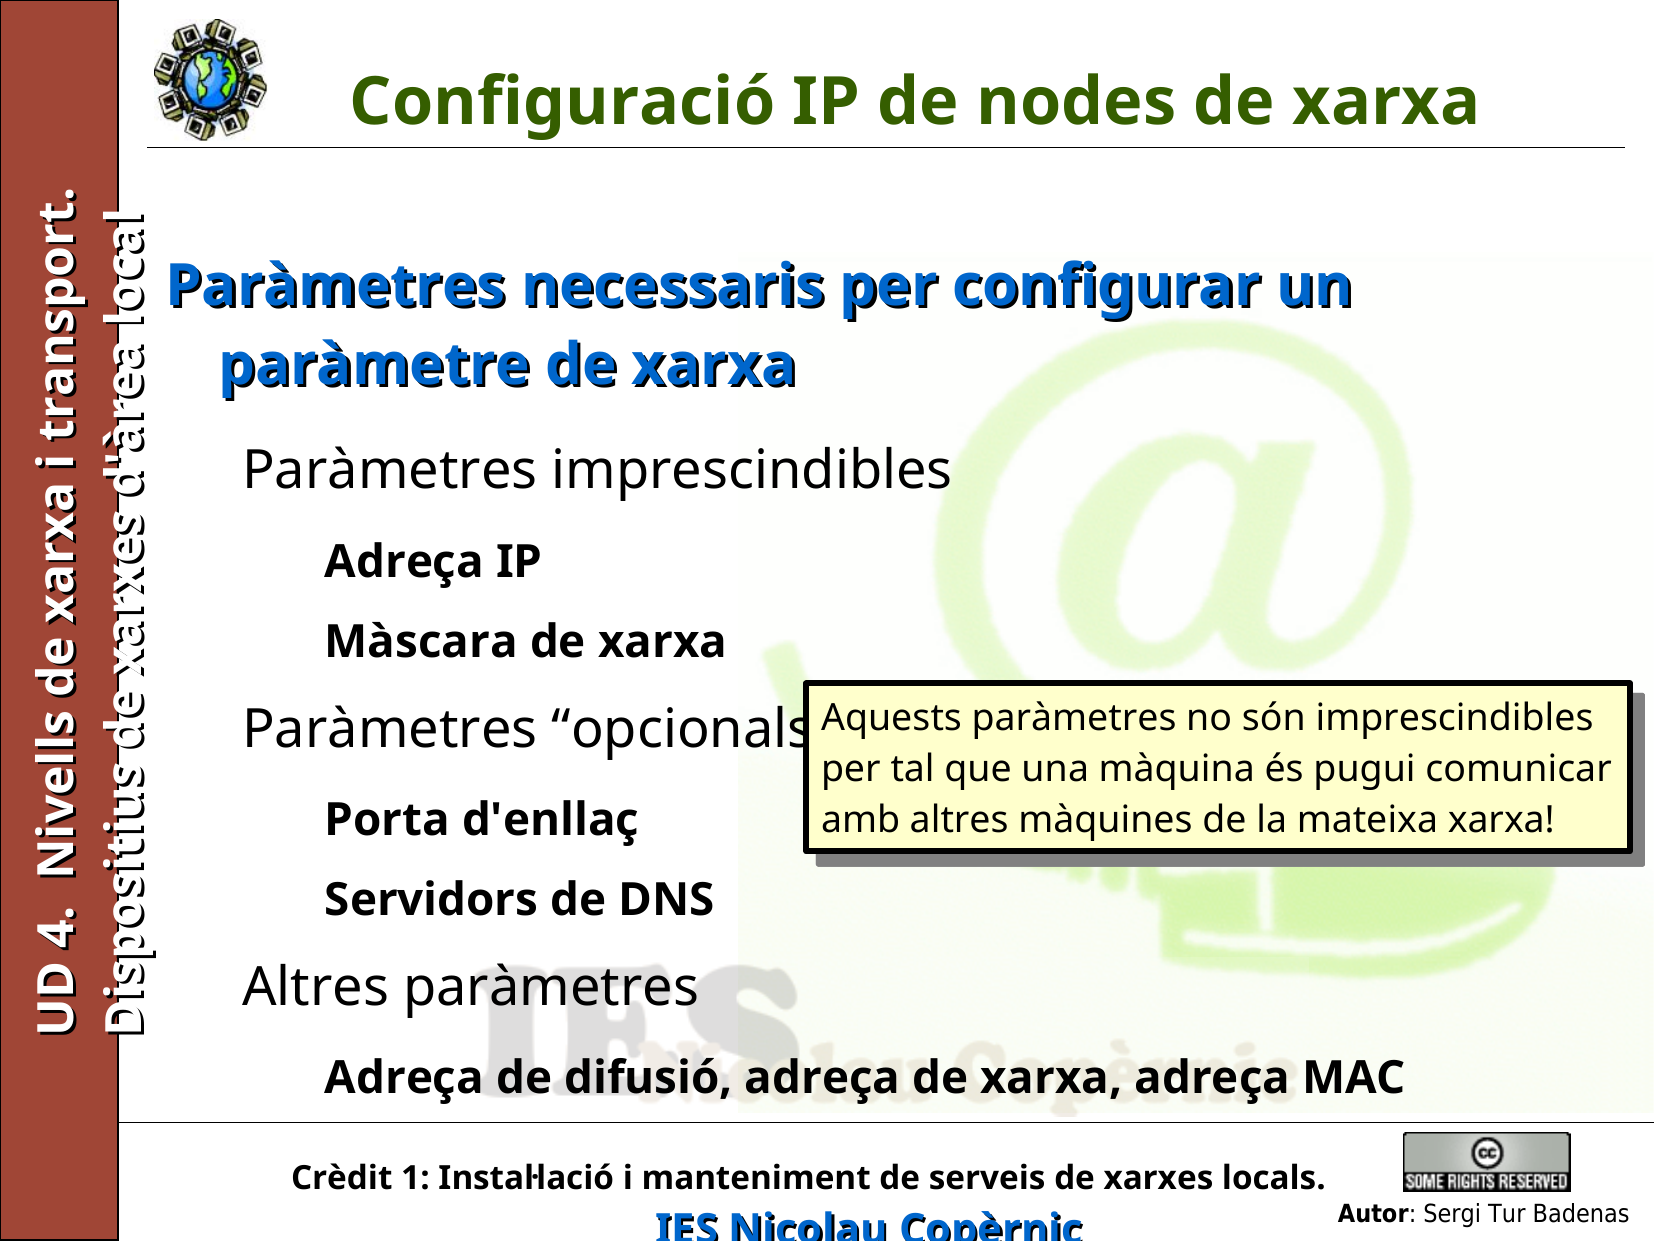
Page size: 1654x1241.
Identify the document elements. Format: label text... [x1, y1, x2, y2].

picture [1171, 1078, 1181, 1088]
picture [1090, 1081, 1098, 1088]
text_box Aquests paràmetres no són imprescindibles per tal que una màquina és pugui comunicar amb altres màquines de la mateixa xarxa! [806, 683, 1630, 811]
picture [573, 1078, 583, 1088]
picture [505, 1078, 515, 1088]
picture [466, 1081, 473, 1088]
picture [1403, 1132, 1571, 1192]
picture [1271, 1081, 1279, 1088]
picture [753, 1081, 761, 1088]
picture [154, 19, 268, 142]
picture [1015, 1081, 1023, 1088]
picture [700, 1078, 710, 1088]
picture [466, 252, 1654, 1117]
picture [881, 1081, 889, 1088]
picture [1143, 1081, 1151, 1088]
picture [781, 1078, 791, 1088]
picture [634, 1078, 644, 1088]
picture [921, 1078, 931, 1088]
title Configuració IP de nodes de xarxa [171, 56, 1654, 141]
list Paràmetres necessaris per configurar un paràmetre de xarxa Paràmetres imprescindibles Adreça IP Màscara de xarxa Paràmetres “opcionals” Porta d'enllaç Servidors de DNS Altres paràmetres Adreça de difusió, adreça de xarxa, adreça MAC [147, 242, 1636, 1078]
